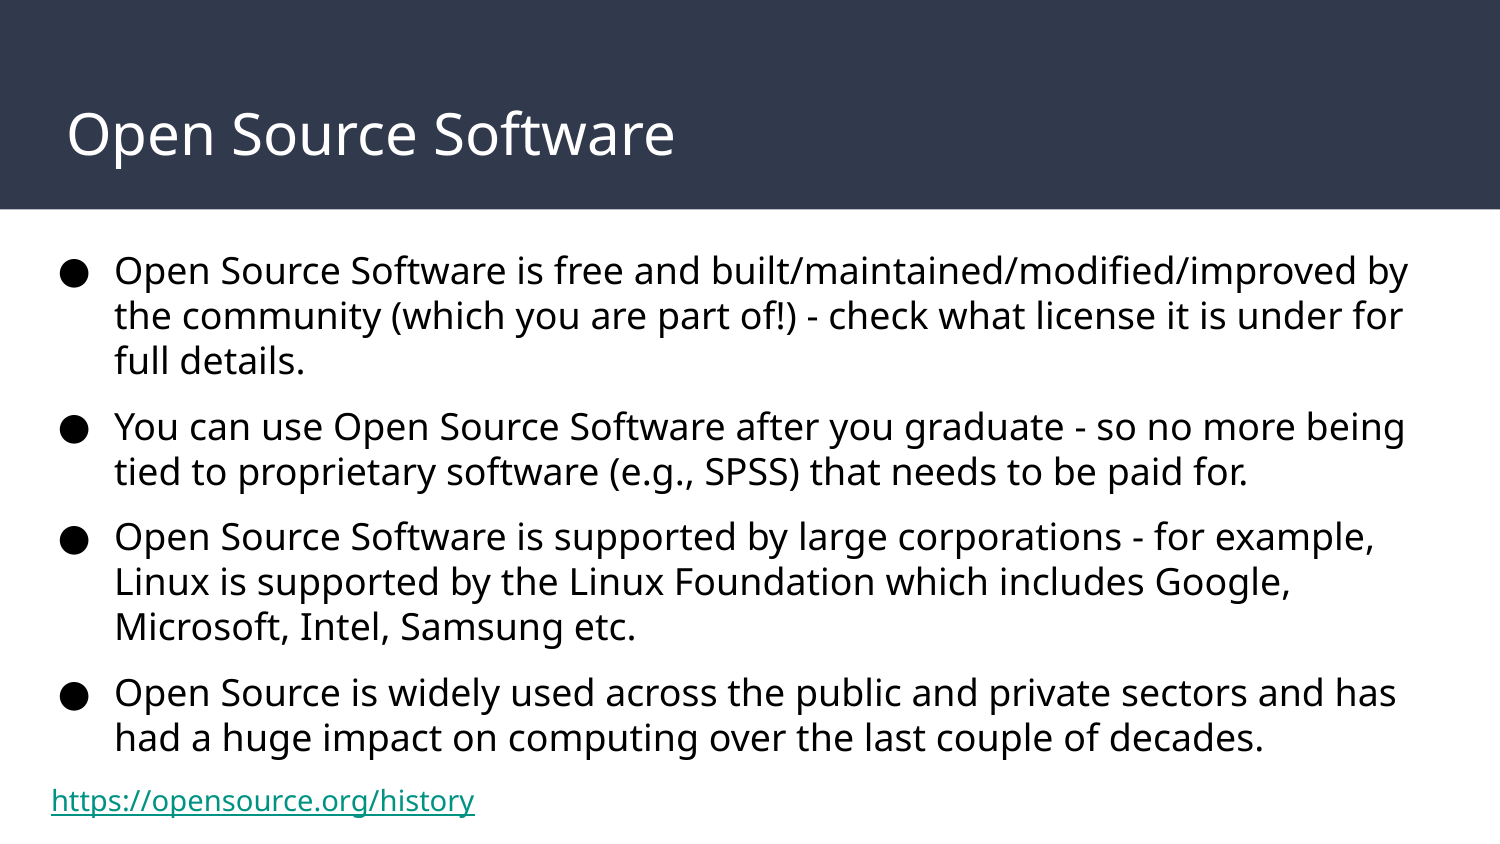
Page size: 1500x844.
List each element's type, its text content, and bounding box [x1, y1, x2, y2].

title Open Source Software [51, 82, 1449, 185]
text_box Open Source Software is free and built/maintained/modified/improved by the community (which you are part of!) - check what license it is under for full details. You can use Open Source Software after you graduate - so no more being tied to proprietary software (e.g., SPSS) that needs to be paid for. Open Source Software is supported by large corporations - for example, Linux is supported by the Linux Foundation which includes Google, Microsoft, Intel, Samsung etc. Open Source is widely used across the public and private sectors and has had a huge impact on computing over the last couple of decades. [24, 231, 1481, 754]
text_box https://opensource.org/history [35, 767, 1216, 826]
